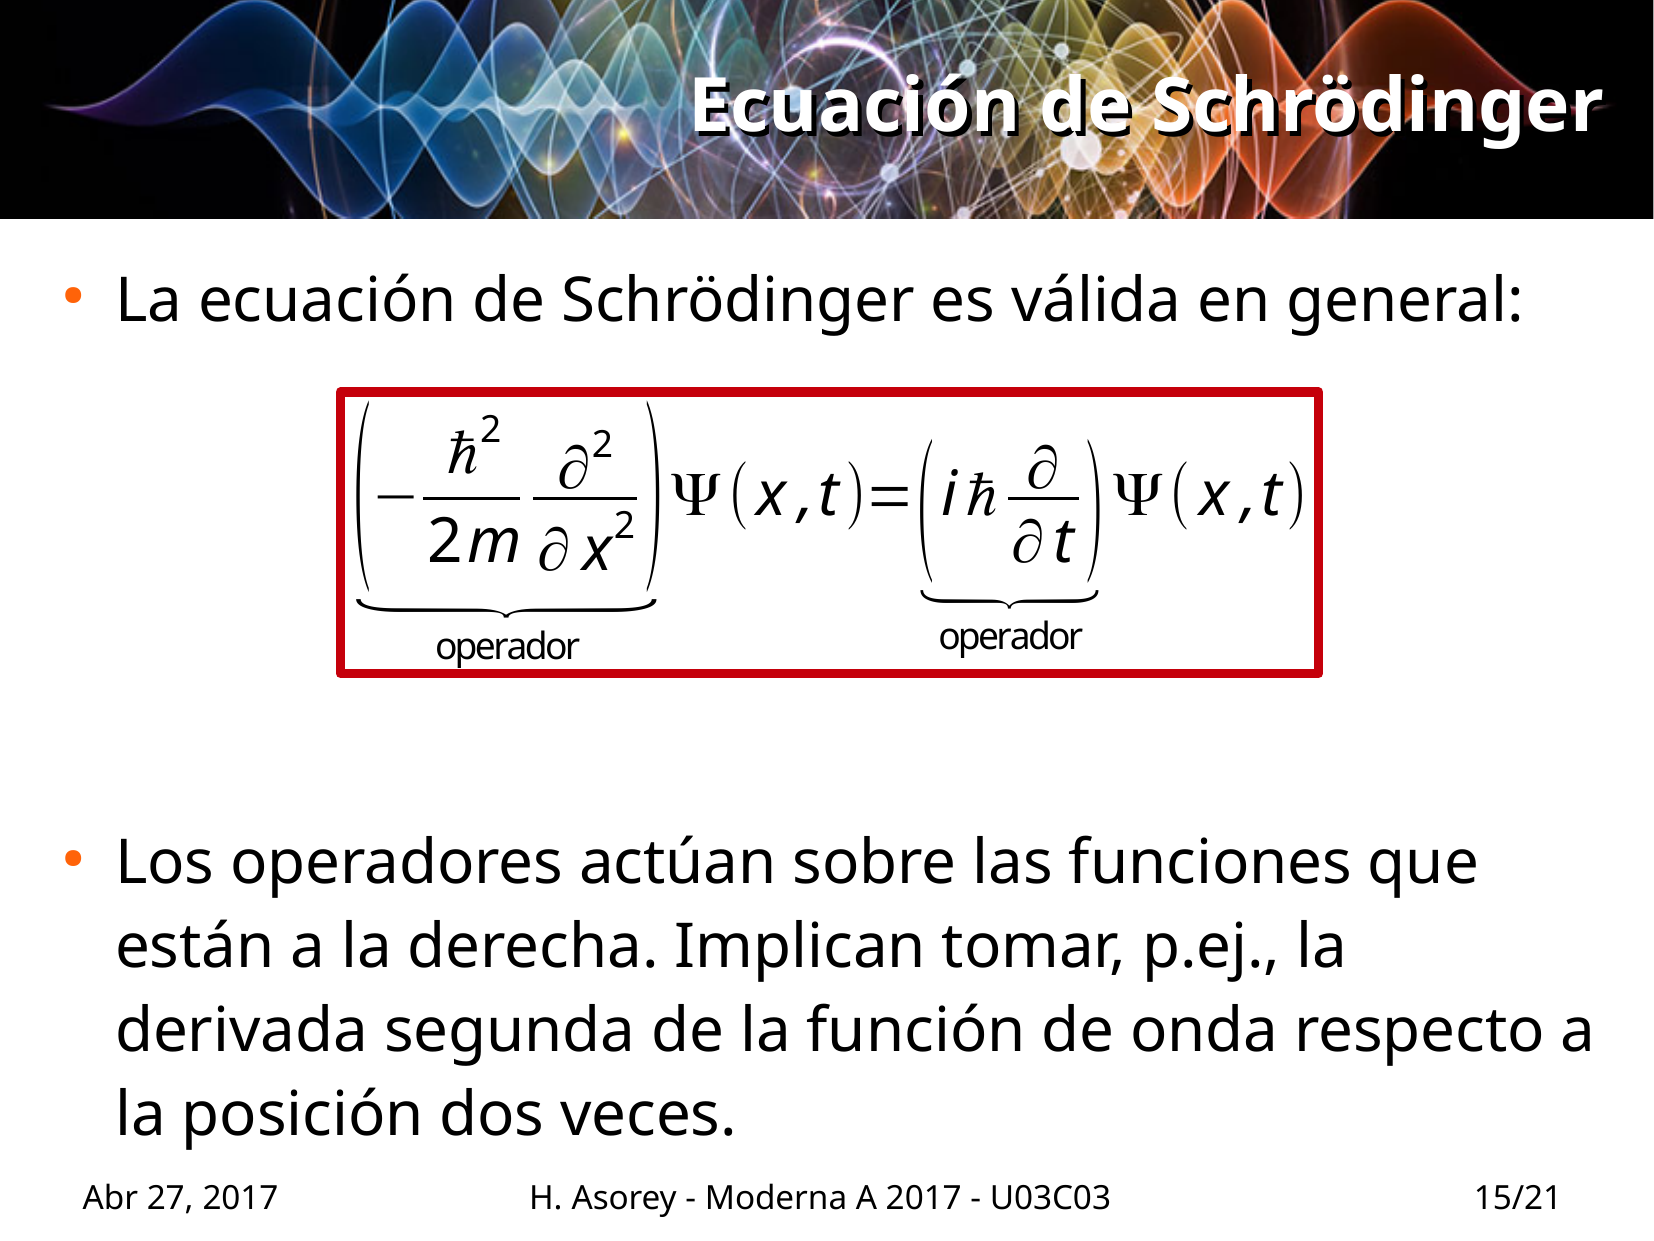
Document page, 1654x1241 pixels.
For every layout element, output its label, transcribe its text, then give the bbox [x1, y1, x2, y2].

list La ecuación de Schrödinger es válida en general: Los operadores actúan sobre las funciones que están a la derecha. Implican tomar, p.ej., la derivada segunda de la función de onda respecto a la posición dos veces. [45, 255, 1606, 1156]
chart [345, 396, 1314, 669]
picture [0, 0, 1654, 219]
title Ecuación de Schrödinger [45, 15, 1606, 191]
